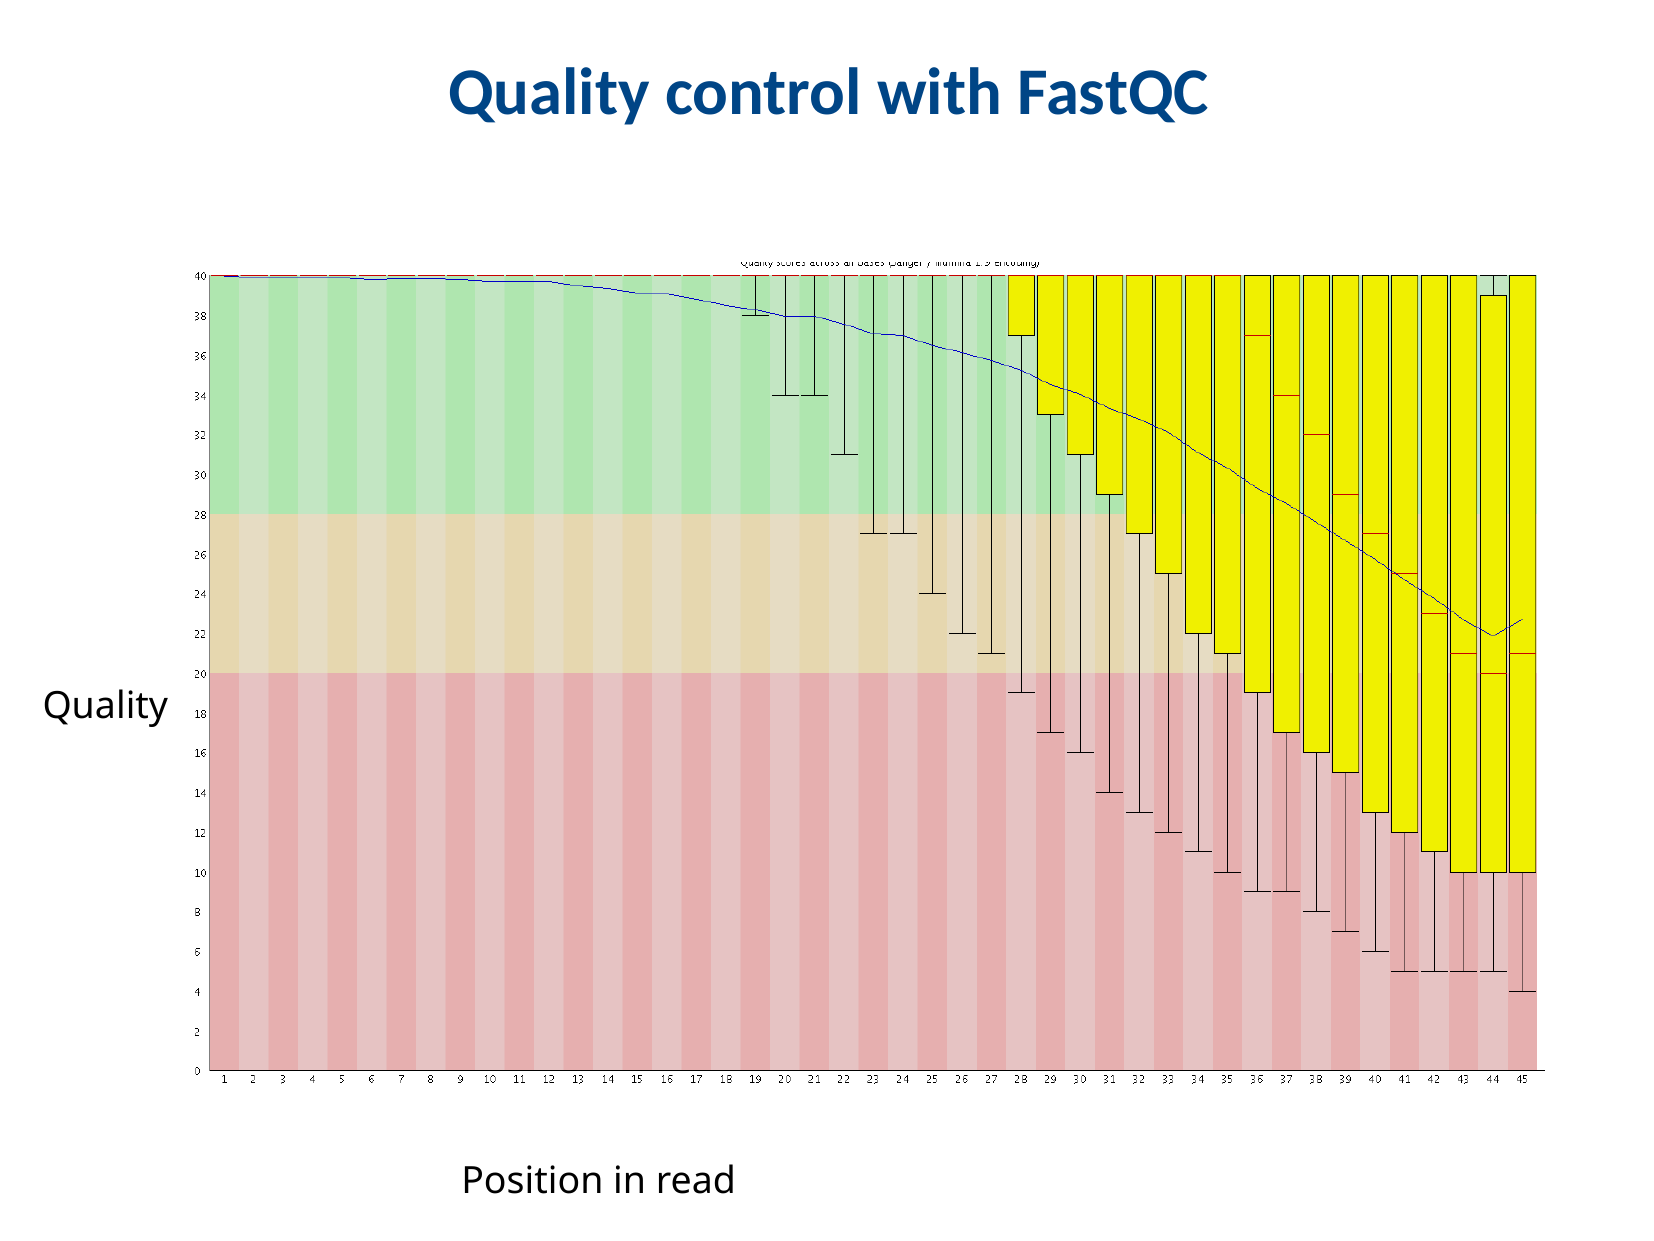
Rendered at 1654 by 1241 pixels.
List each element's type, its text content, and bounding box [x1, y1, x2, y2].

picture [191, 262, 1545, 1088]
title Quality control with FastQC [85, 18, 1574, 177]
text_box Quality [27, 670, 192, 730]
text_box Position in read [446, 1146, 1141, 1206]
